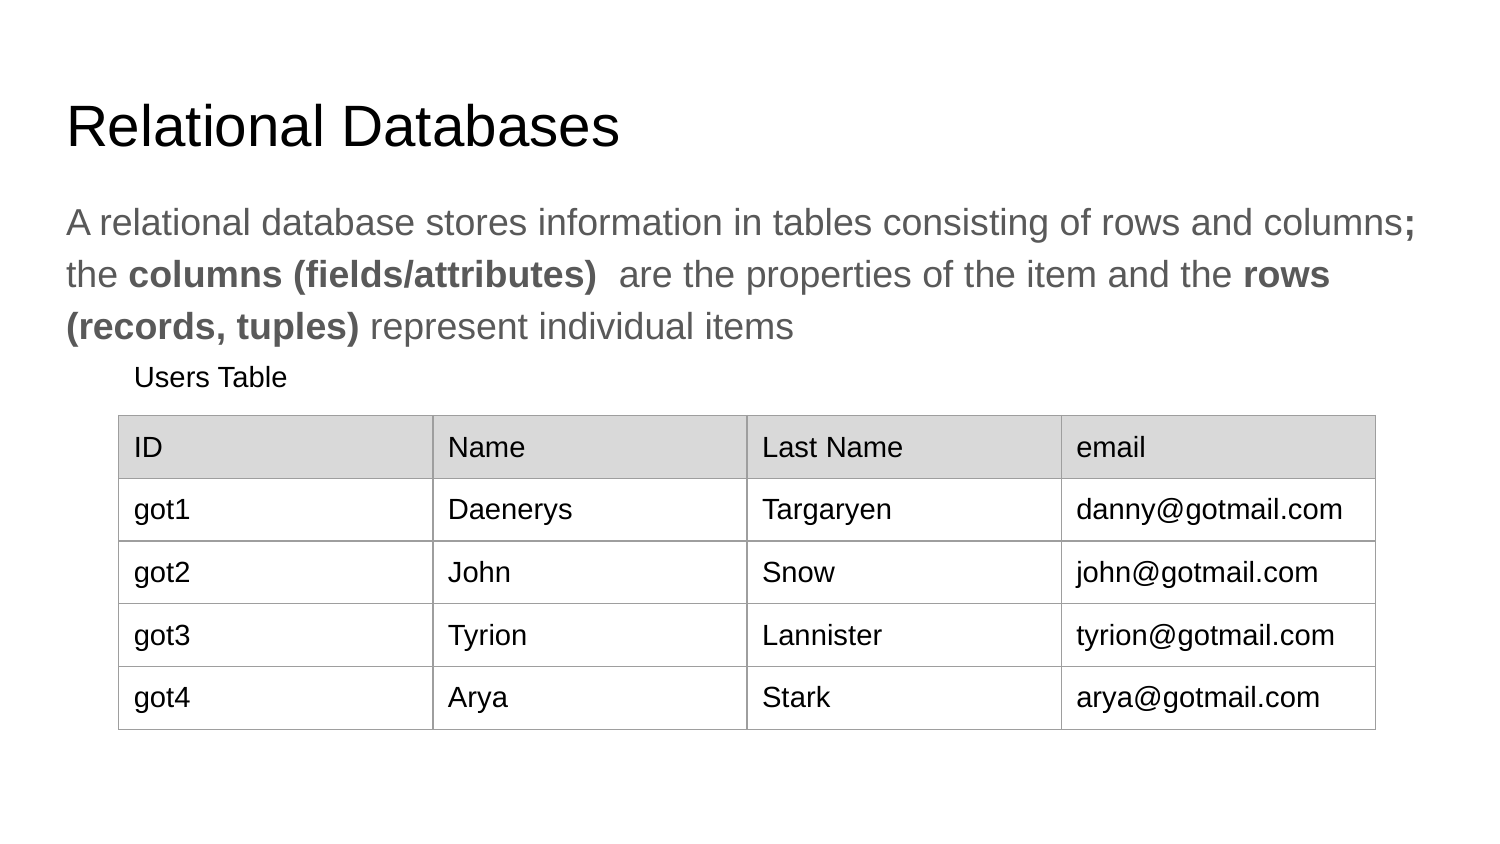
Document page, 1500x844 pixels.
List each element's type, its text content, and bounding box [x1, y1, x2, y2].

table_cell Tyrion [434, 604, 746, 666]
table_cell got4 [119, 667, 432, 729]
table_cell john@gotmail.com [1062, 542, 1375, 603]
table_cell tyrion@gotmail.com [1062, 604, 1375, 666]
list A relational database stores information in tables consisting of rows and columns; the columns (fields/attributes) are the properties of the item and the rows (records, tuples) represent individual items [51, 176, 1449, 307]
table_cell arya@gotmail.com [1062, 667, 1375, 729]
table_header email [1062, 416, 1375, 478]
table_header Last Name [748, 416, 1061, 478]
table_header ID [119, 416, 432, 478]
table_cell Snow [748, 542, 1061, 603]
text_box Users Table [118, 343, 496, 416]
table_cell Arya [434, 667, 746, 729]
table_cell Lannister [748, 604, 1061, 666]
table_cell Stark [748, 667, 1061, 729]
table_cell danny@gotmail.com [1062, 479, 1375, 540]
table_cell John [434, 542, 746, 603]
table_cell got1 [119, 479, 432, 540]
table_header Name [434, 416, 746, 478]
table_cell Targaryen [748, 479, 1061, 540]
table_cell got2 [119, 542, 432, 603]
table_cell Daenerys [434, 479, 746, 540]
title Relational Databases [51, 72, 1449, 167]
table_cell got3 [119, 604, 432, 666]
